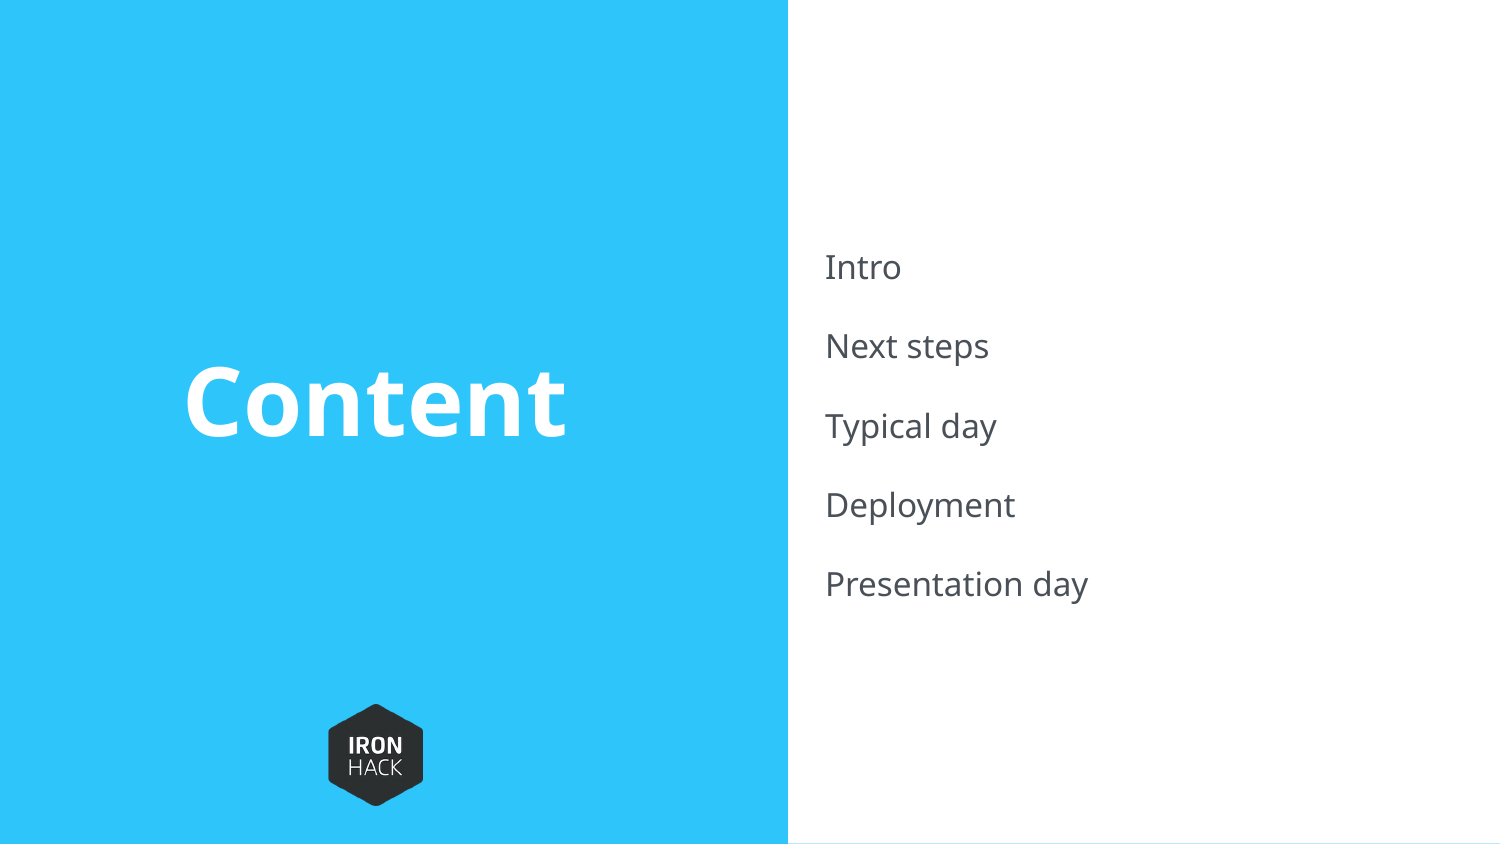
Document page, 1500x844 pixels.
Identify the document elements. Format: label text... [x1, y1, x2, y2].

list Intro Next steps Typical day Deployment Presentation day [810, 118, 1440, 725]
picture [328, 704, 423, 806]
title Content [43, 176, 708, 471]
